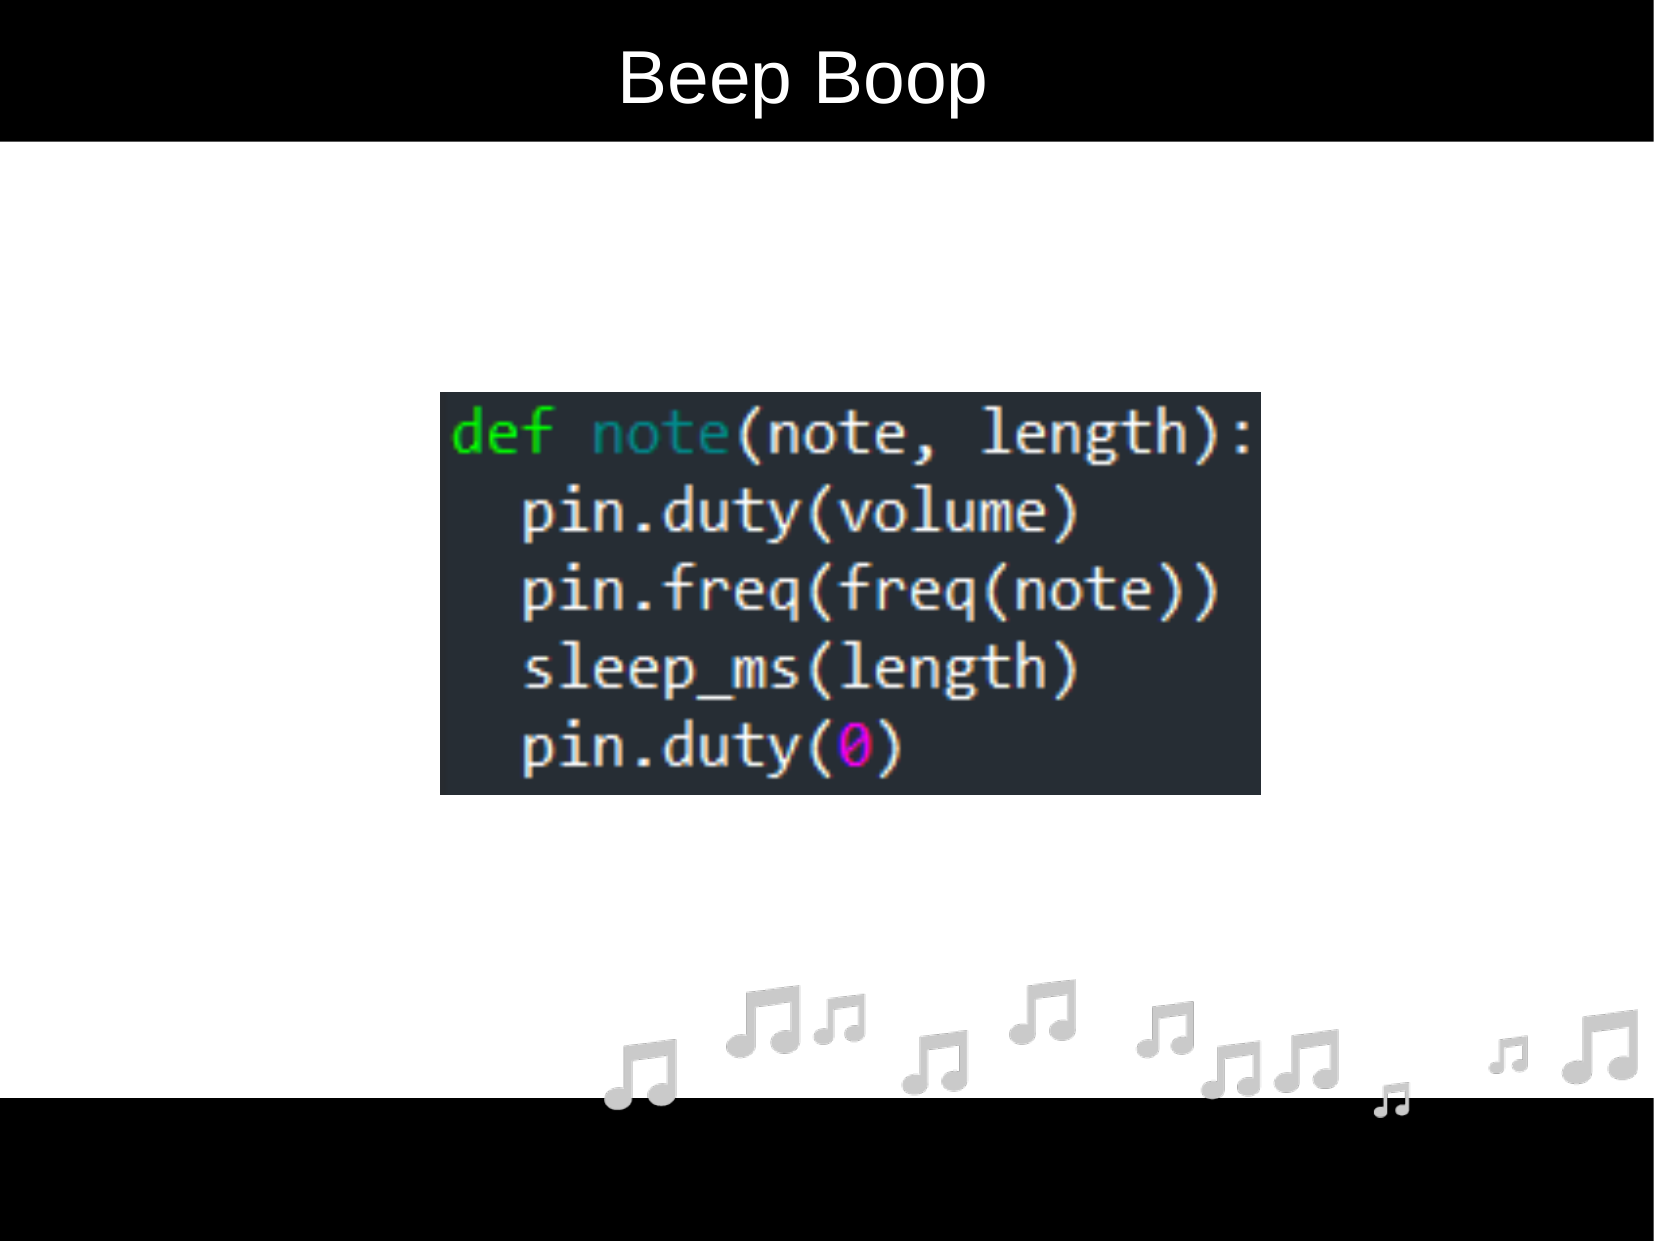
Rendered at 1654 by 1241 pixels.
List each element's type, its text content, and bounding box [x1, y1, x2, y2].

picture [440, 392, 1261, 796]
title Beep Boop [59, 8, 1548, 148]
